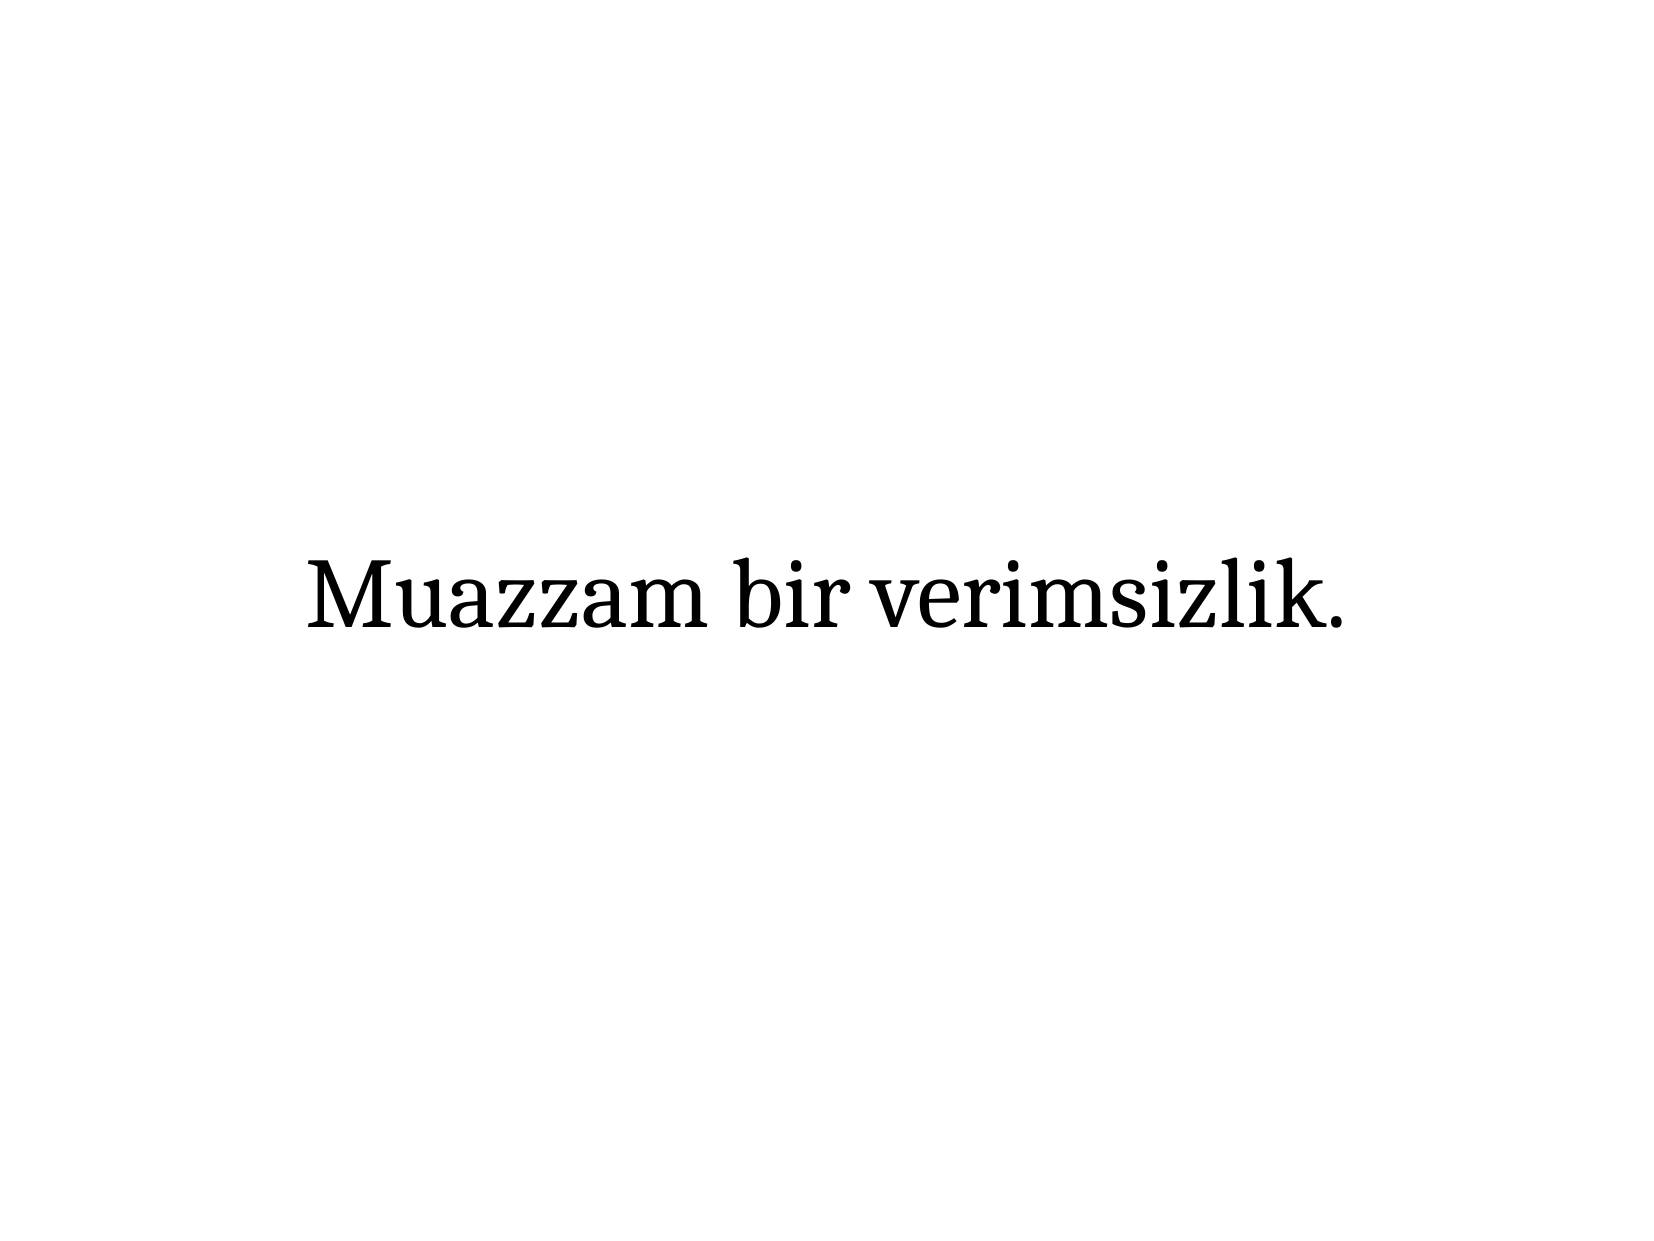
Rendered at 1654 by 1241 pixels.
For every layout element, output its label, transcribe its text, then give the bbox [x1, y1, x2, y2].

title Muazzam bir verimsizlik. [82, 281, 1571, 908]
